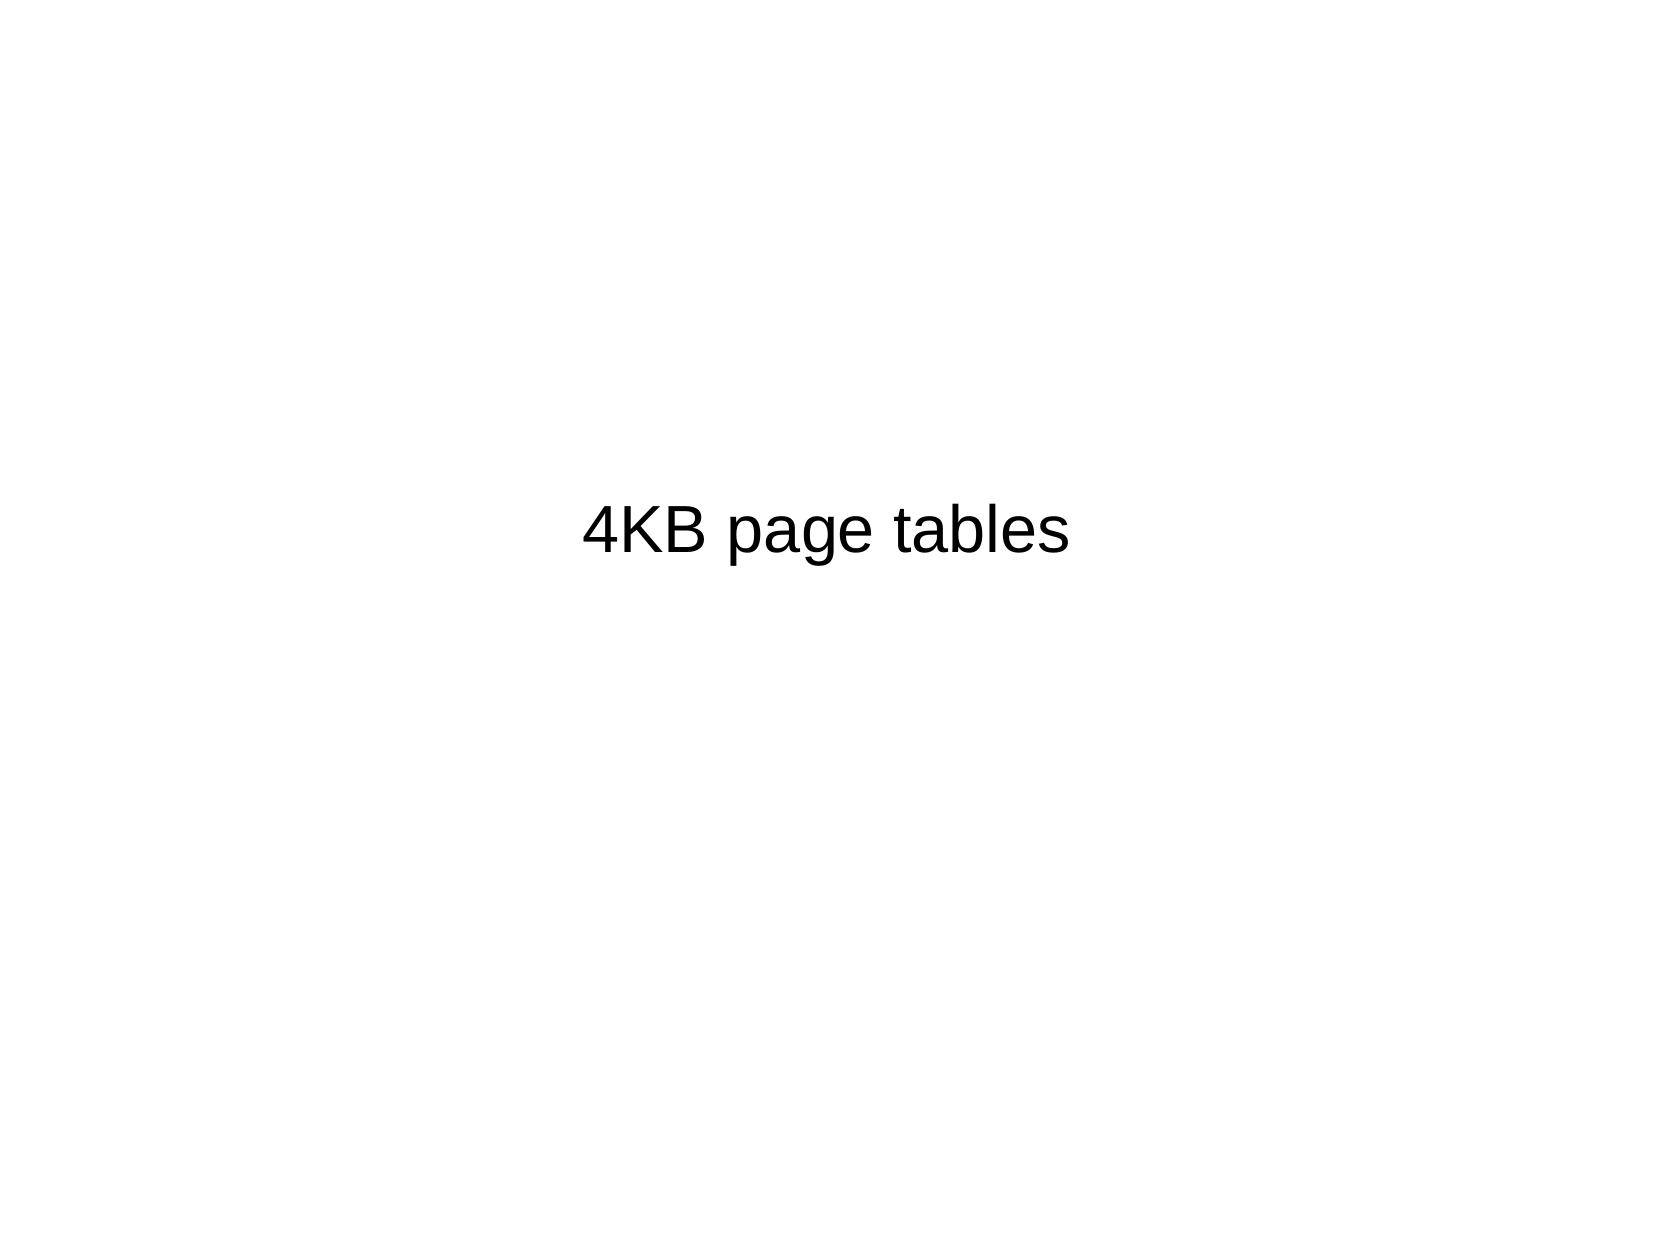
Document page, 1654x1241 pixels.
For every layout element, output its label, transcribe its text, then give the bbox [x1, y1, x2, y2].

subtitle 4KB page tables [82, 49, 1571, 1010]
